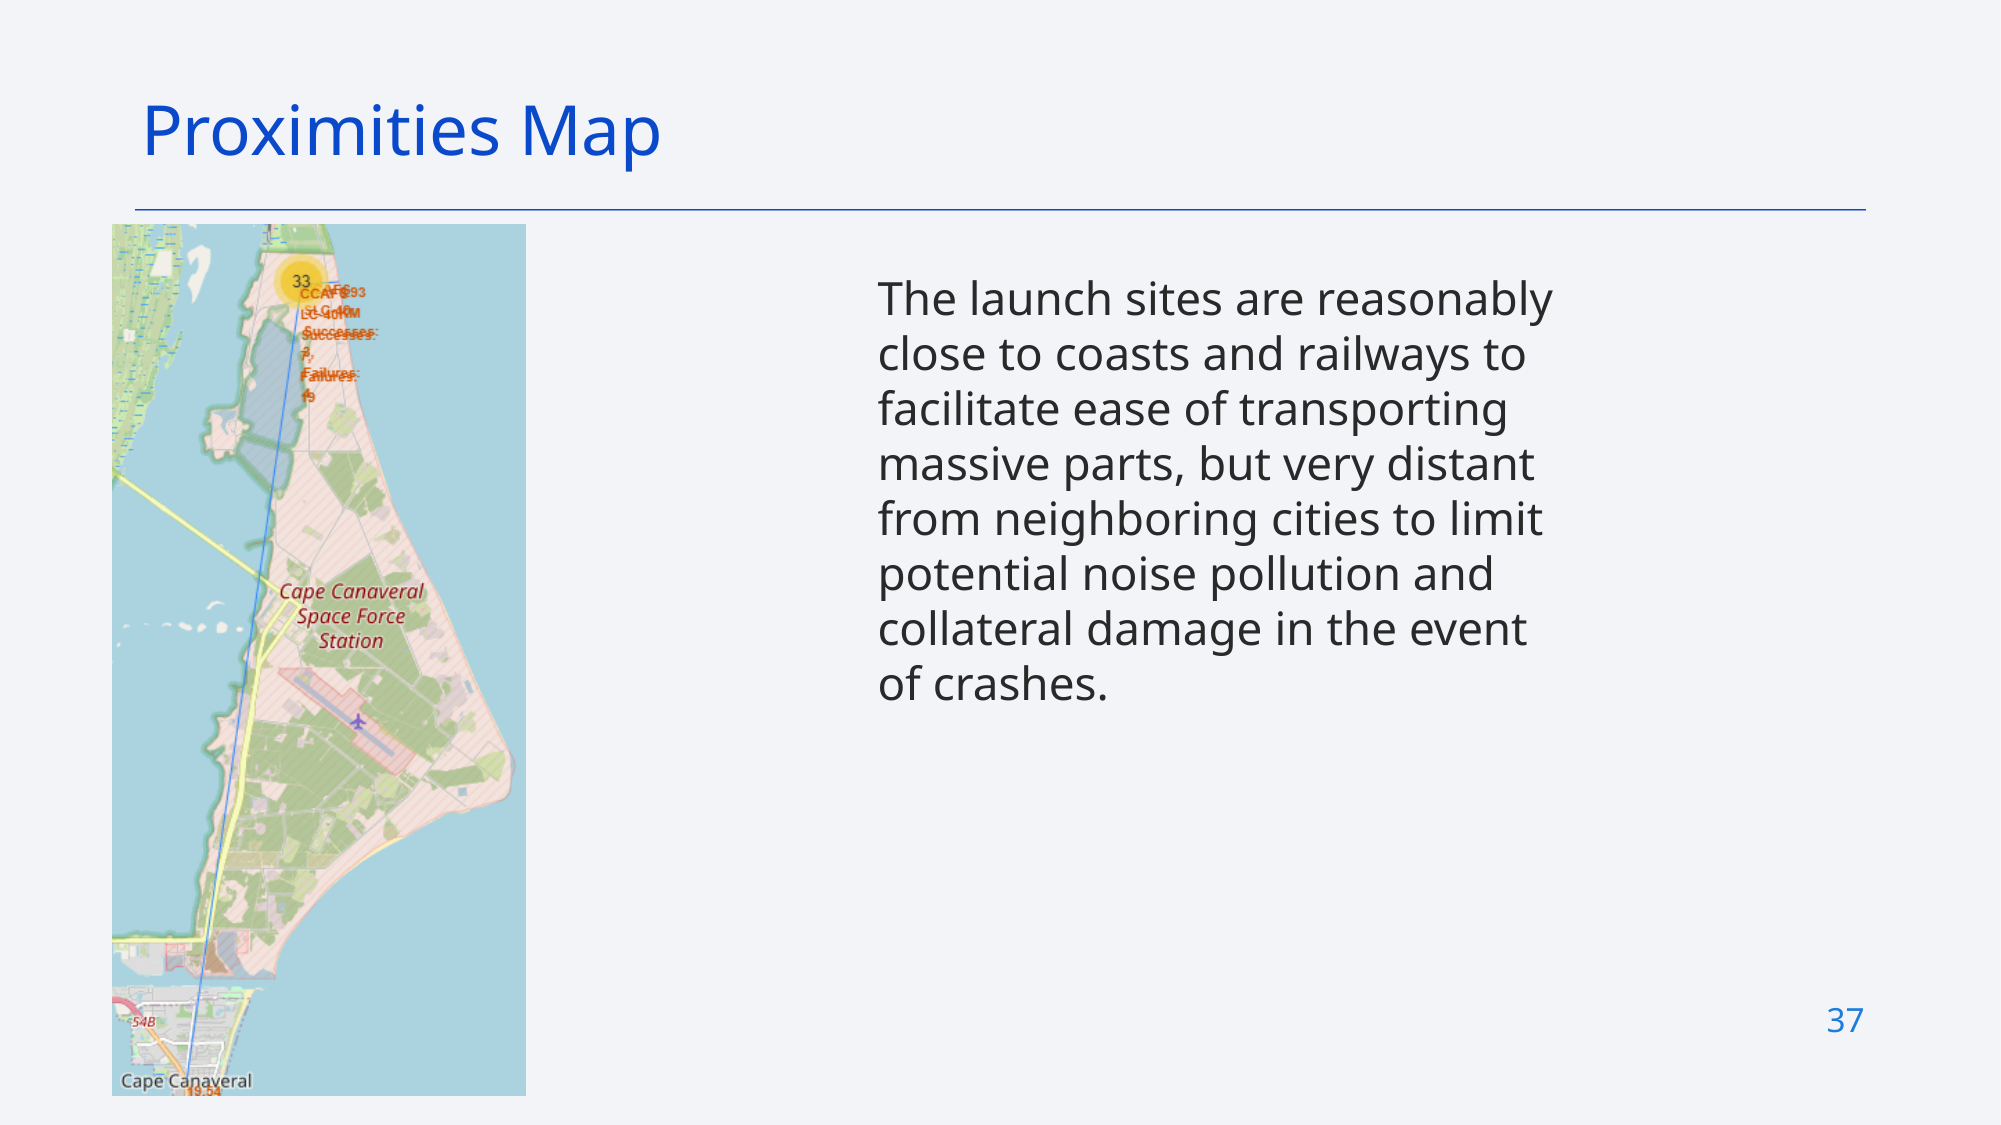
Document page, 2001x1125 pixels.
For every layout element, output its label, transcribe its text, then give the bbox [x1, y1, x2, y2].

picture [0, 0, 2001, 1125]
text_box Proximities Map [126, 88, 1852, 179]
list The launch sites are reasonably close to coasts and railways to facilitate ease of transporting massive parts, but very distant from neighboring cities to limit potential noise pollution and collateral damage in the event of crashes. [862, 262, 1576, 1051]
